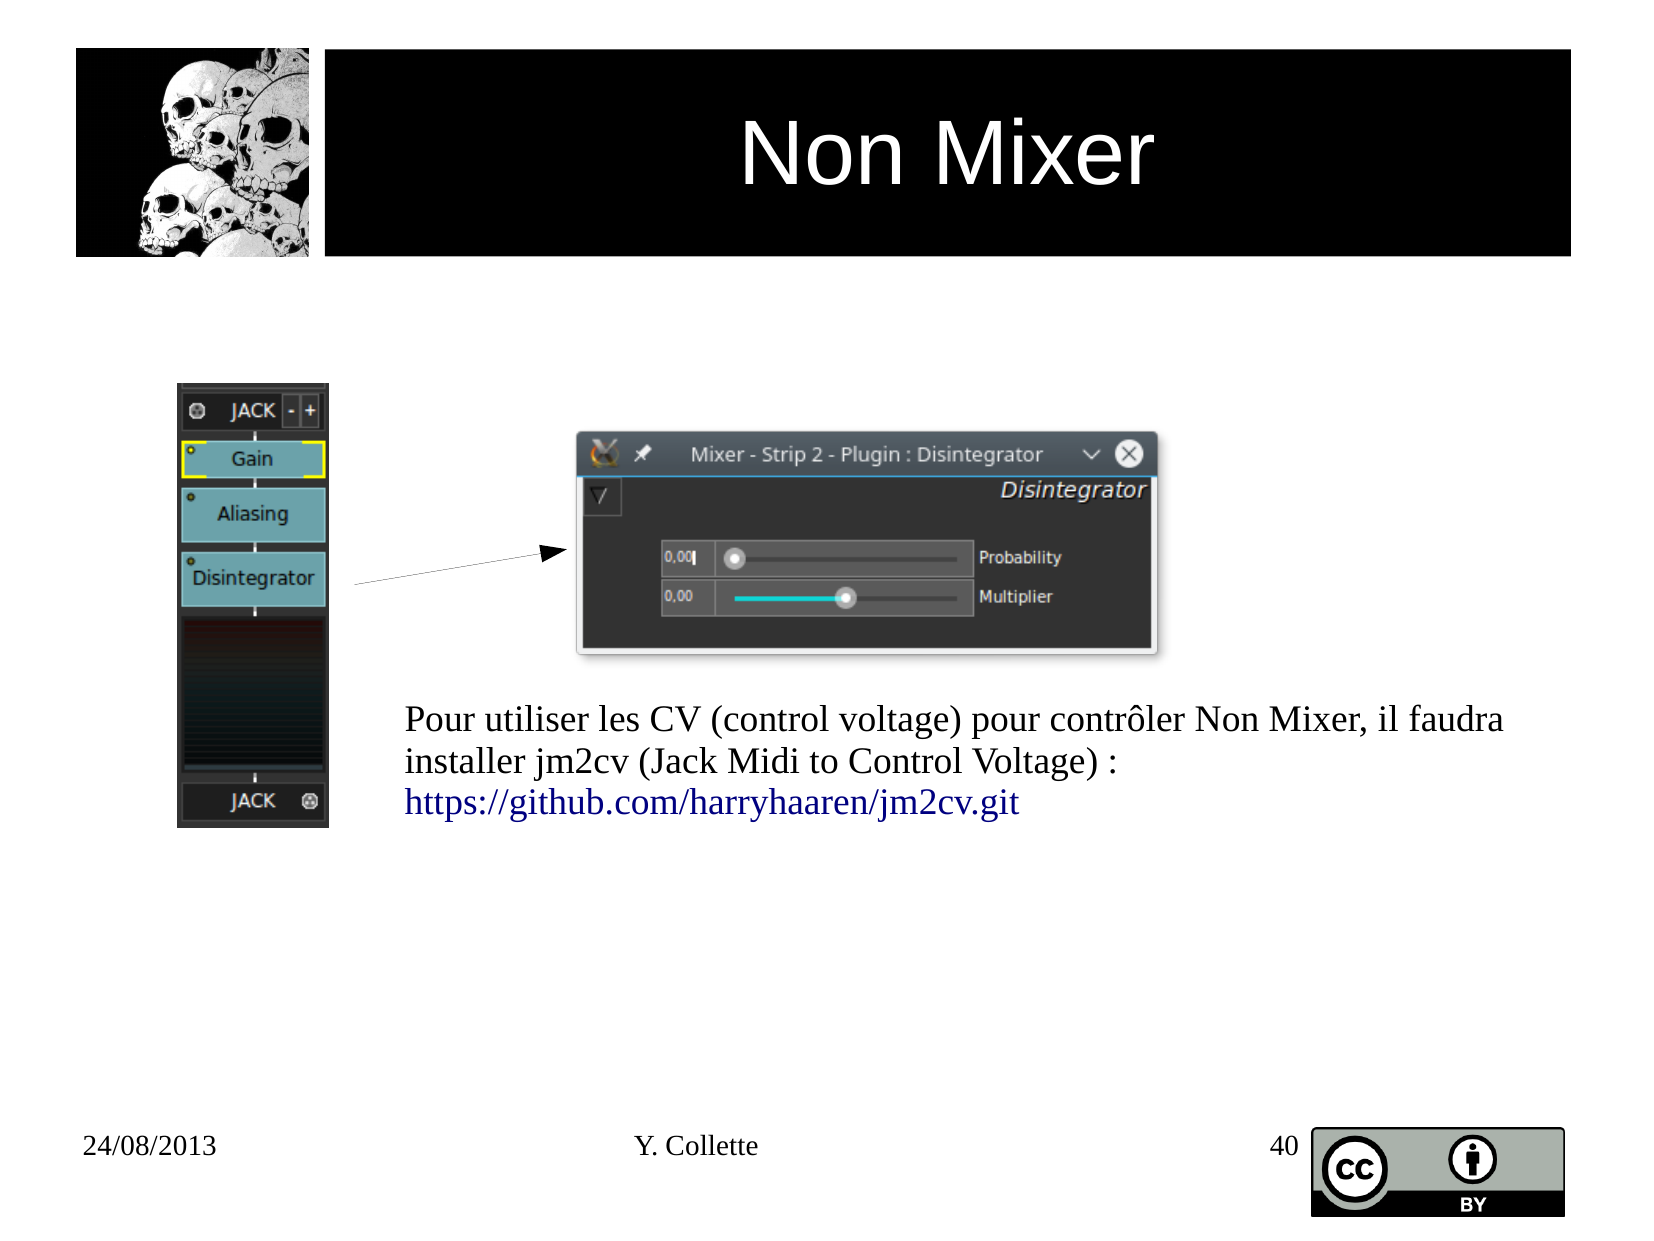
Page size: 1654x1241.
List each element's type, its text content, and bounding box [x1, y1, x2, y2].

title Non Mixer [324, 49, 1571, 257]
text_box Pour utiliser les CV (control voltage) pour contrôler Non Mixer, il faudra installer jm2cv (Jack Midi to Control Voltage) : https://github.com/harryhaaren/jm2cv.git [389, 690, 1524, 831]
picture [566, 421, 1178, 675]
picture [76, 48, 309, 257]
picture [1311, 1127, 1565, 1217]
picture [177, 383, 329, 828]
